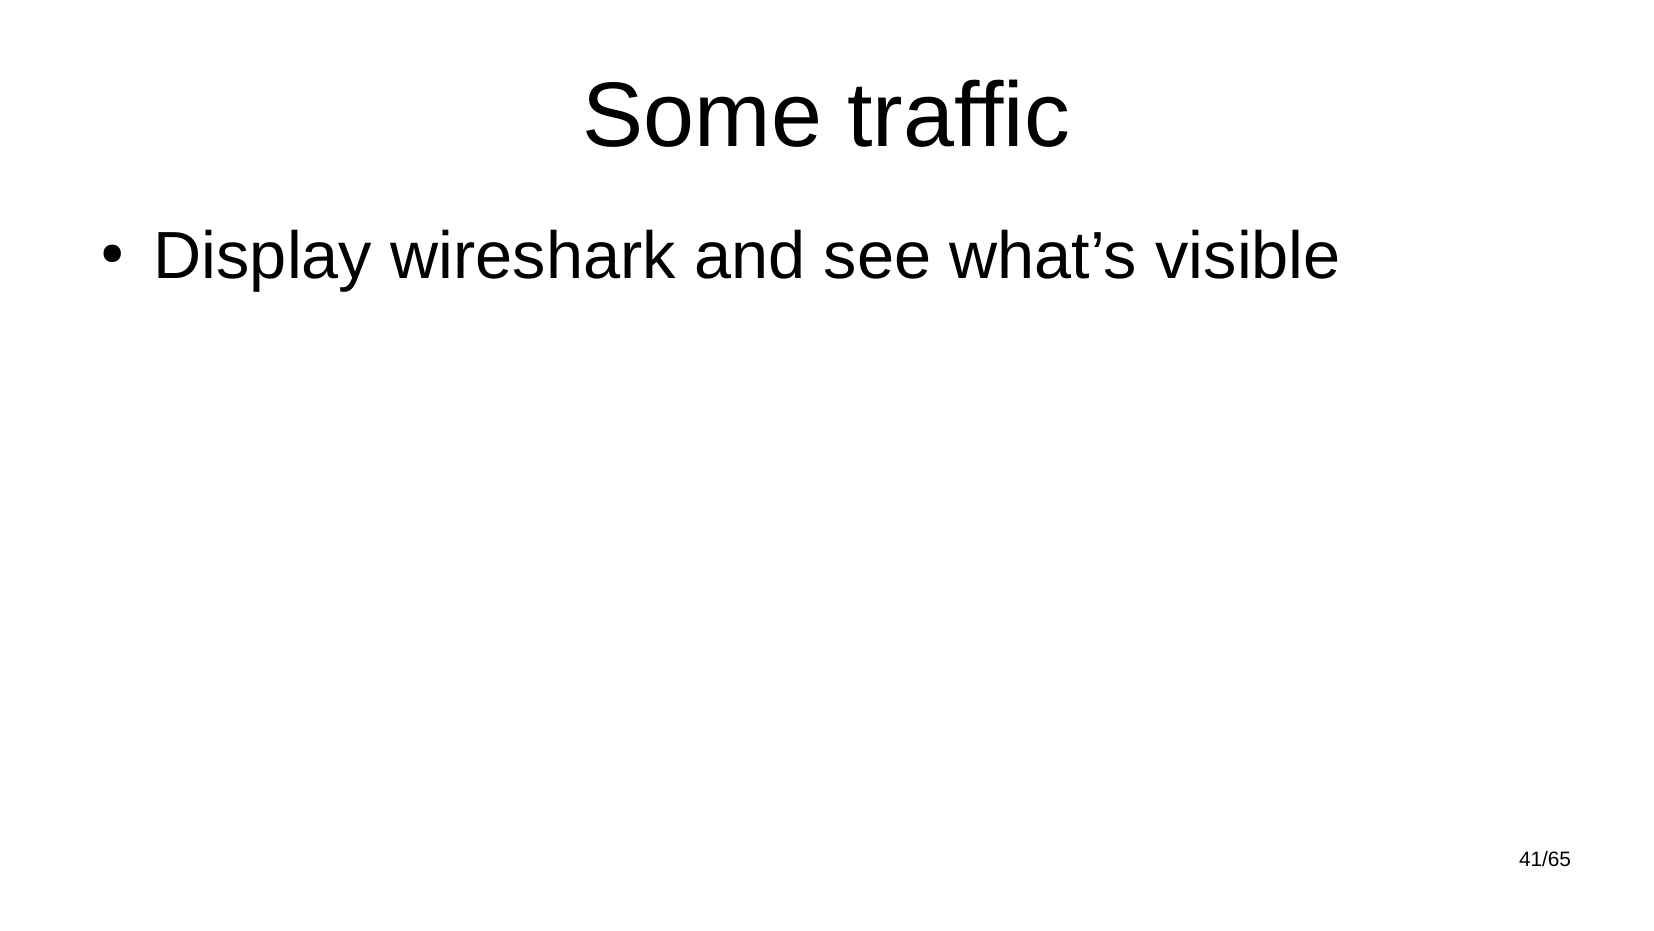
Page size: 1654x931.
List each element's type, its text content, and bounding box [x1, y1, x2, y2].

list Display wireshark and see what’s visible [82, 217, 1571, 758]
title Some traffic [82, 37, 1571, 193]
